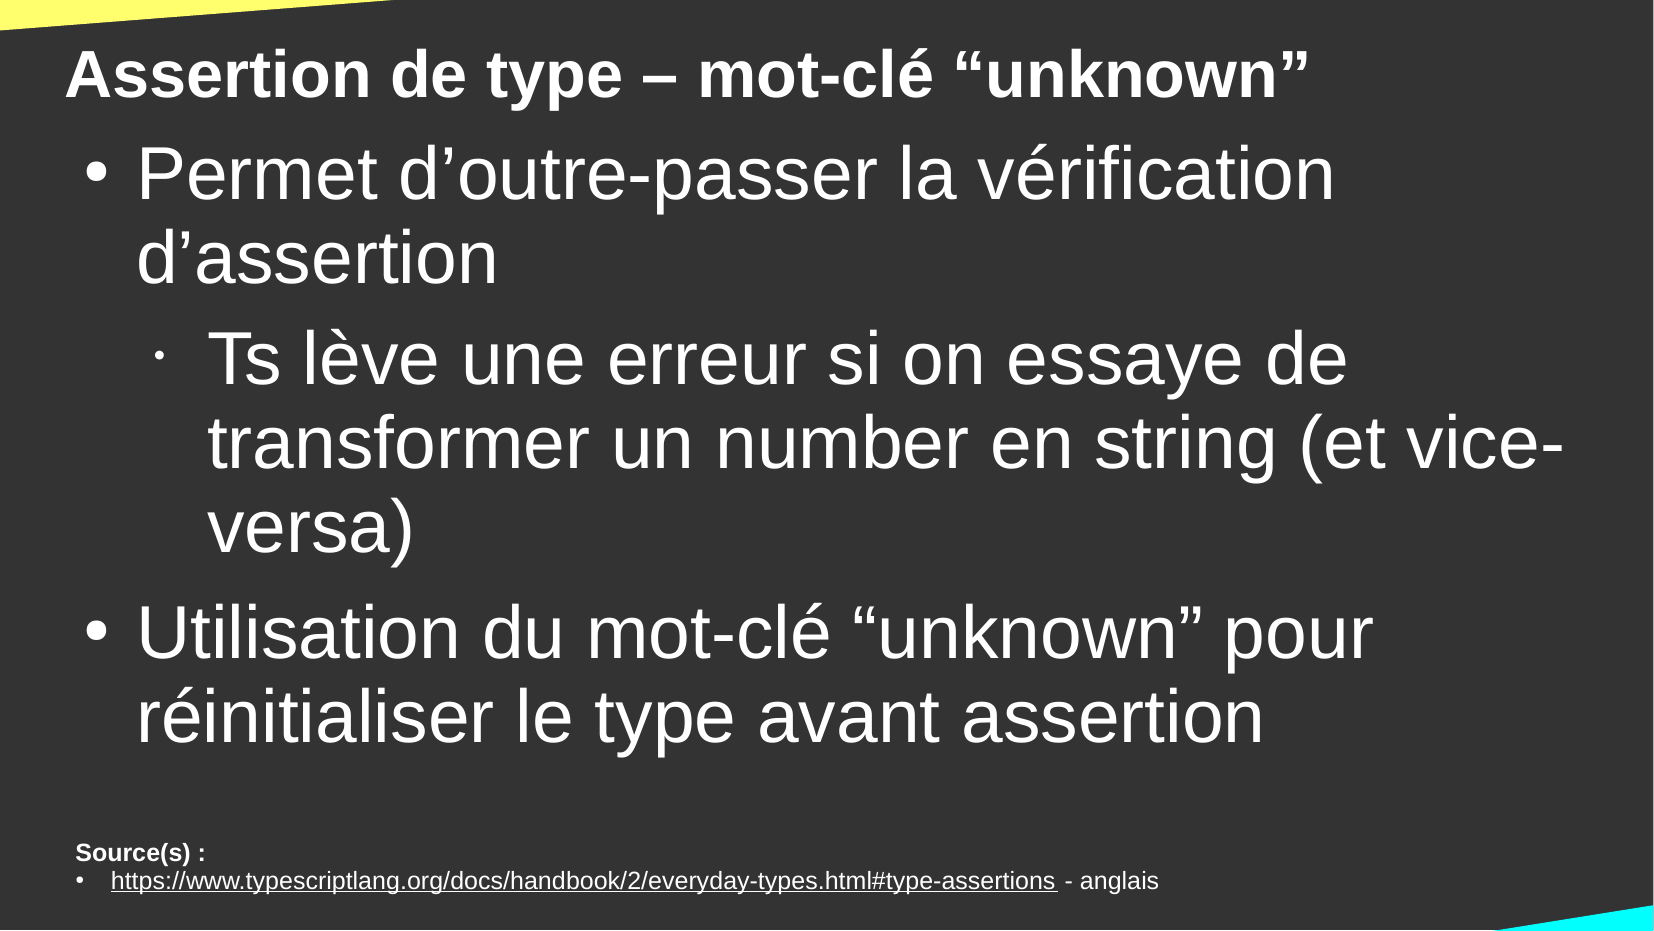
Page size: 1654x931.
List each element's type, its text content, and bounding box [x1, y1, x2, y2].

text_box [0, 0, 393, 31]
list Permet d’outre-passer la vérification d’assertion Ts lève une erreur si on essaye de transformer un number en string (et vice-versa) Utilisation du mot-clé “unknown” pour réinitialiser le type avant assertion [65, 131, 1595, 839]
title Assertion de type – mot-clé “unknown” [64, 37, 1365, 113]
text_box [1492, 905, 1654, 931]
text_box Source(s) : https://www.typescriptlang.org/docs/handbook/2/everyday-types.html#type-assertions - anglais [60, 826, 1546, 903]
